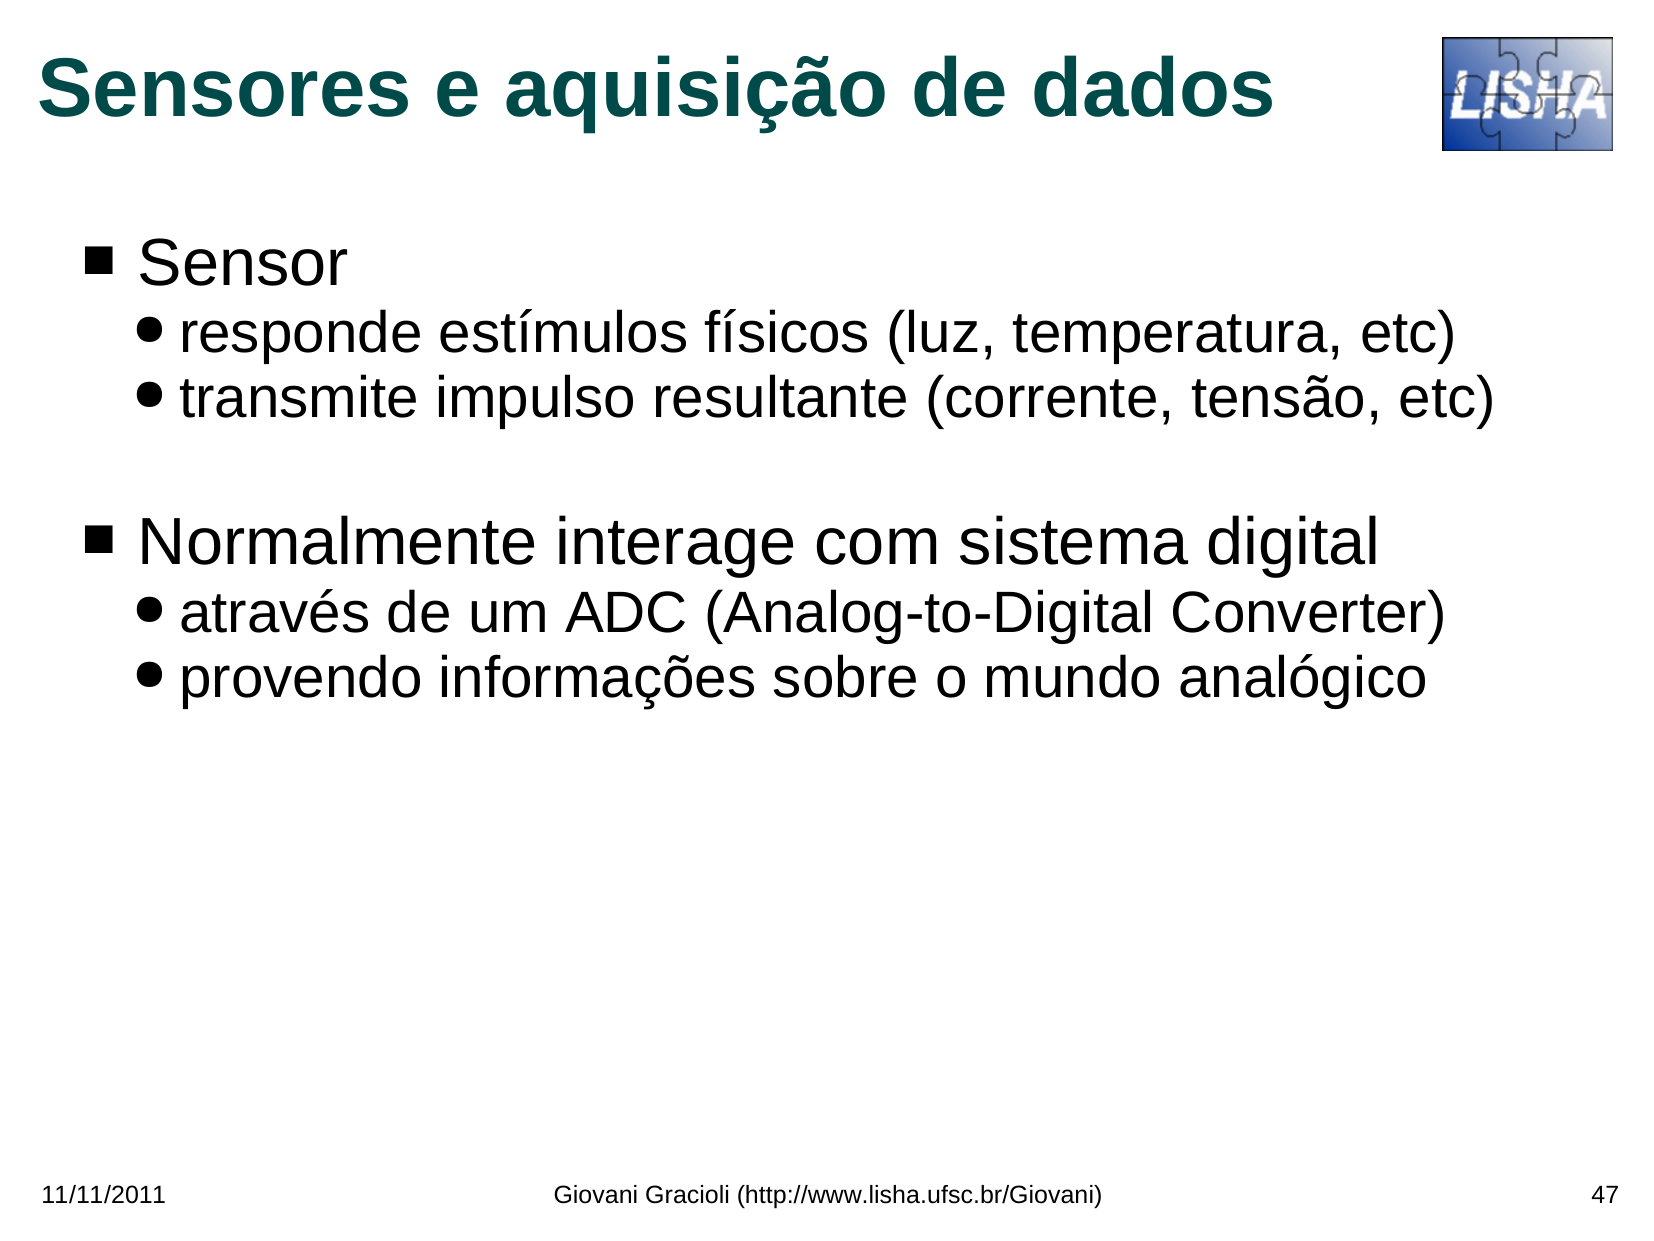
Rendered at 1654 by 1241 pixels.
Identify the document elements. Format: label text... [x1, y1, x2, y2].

picture [1442, 37, 1613, 151]
title Sensores e aquisição de dados [37, 37, 1426, 151]
list Sensor responde estímulos físicos (luz, temperatura, etc) transmite impulso resultante (corrente, tensão, etc) Normalmente interage com sistema digital através de um ADC (Analog-to-Digital Converter) provendo informações sobre o mundo analógico [37, 225, 1613, 713]
